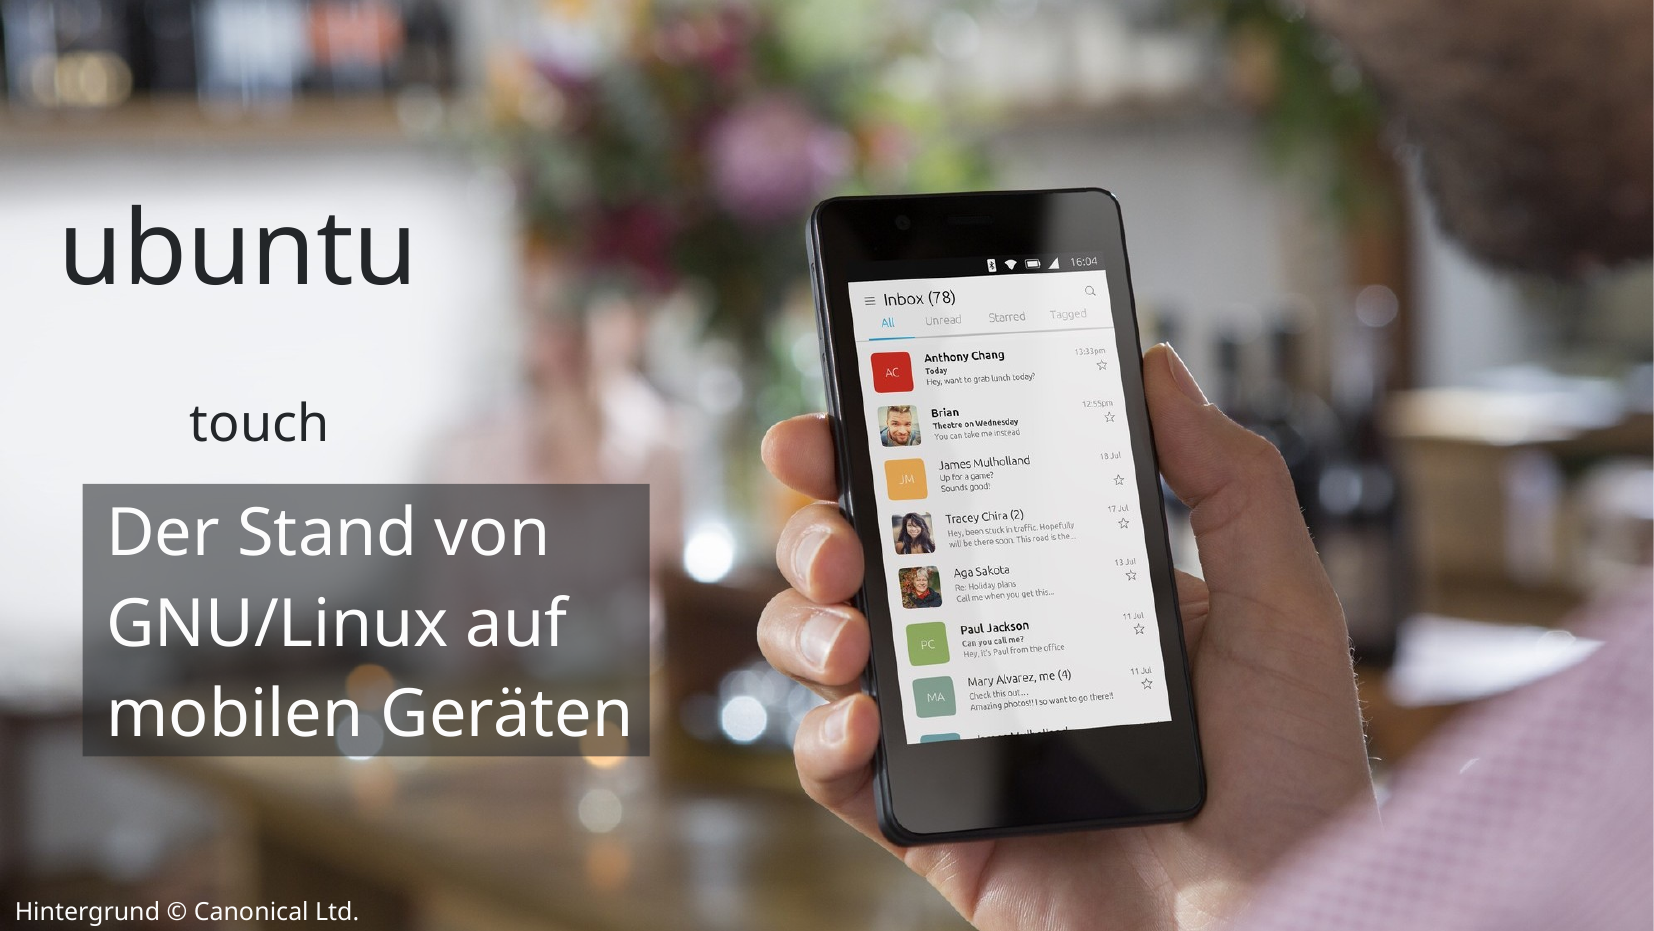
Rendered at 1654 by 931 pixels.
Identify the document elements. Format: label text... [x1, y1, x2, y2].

subtitle Der Stand von GNU/Linux auf mobilen Geräten [82, 484, 650, 756]
picture [0, 0, 1654, 931]
title ubuntu touch [0, 200, 520, 430]
picture [249, 430, 263, 438]
picture [216, 430, 232, 438]
text_box Hintergrund © Canonical Ltd. [0, 885, 360, 929]
